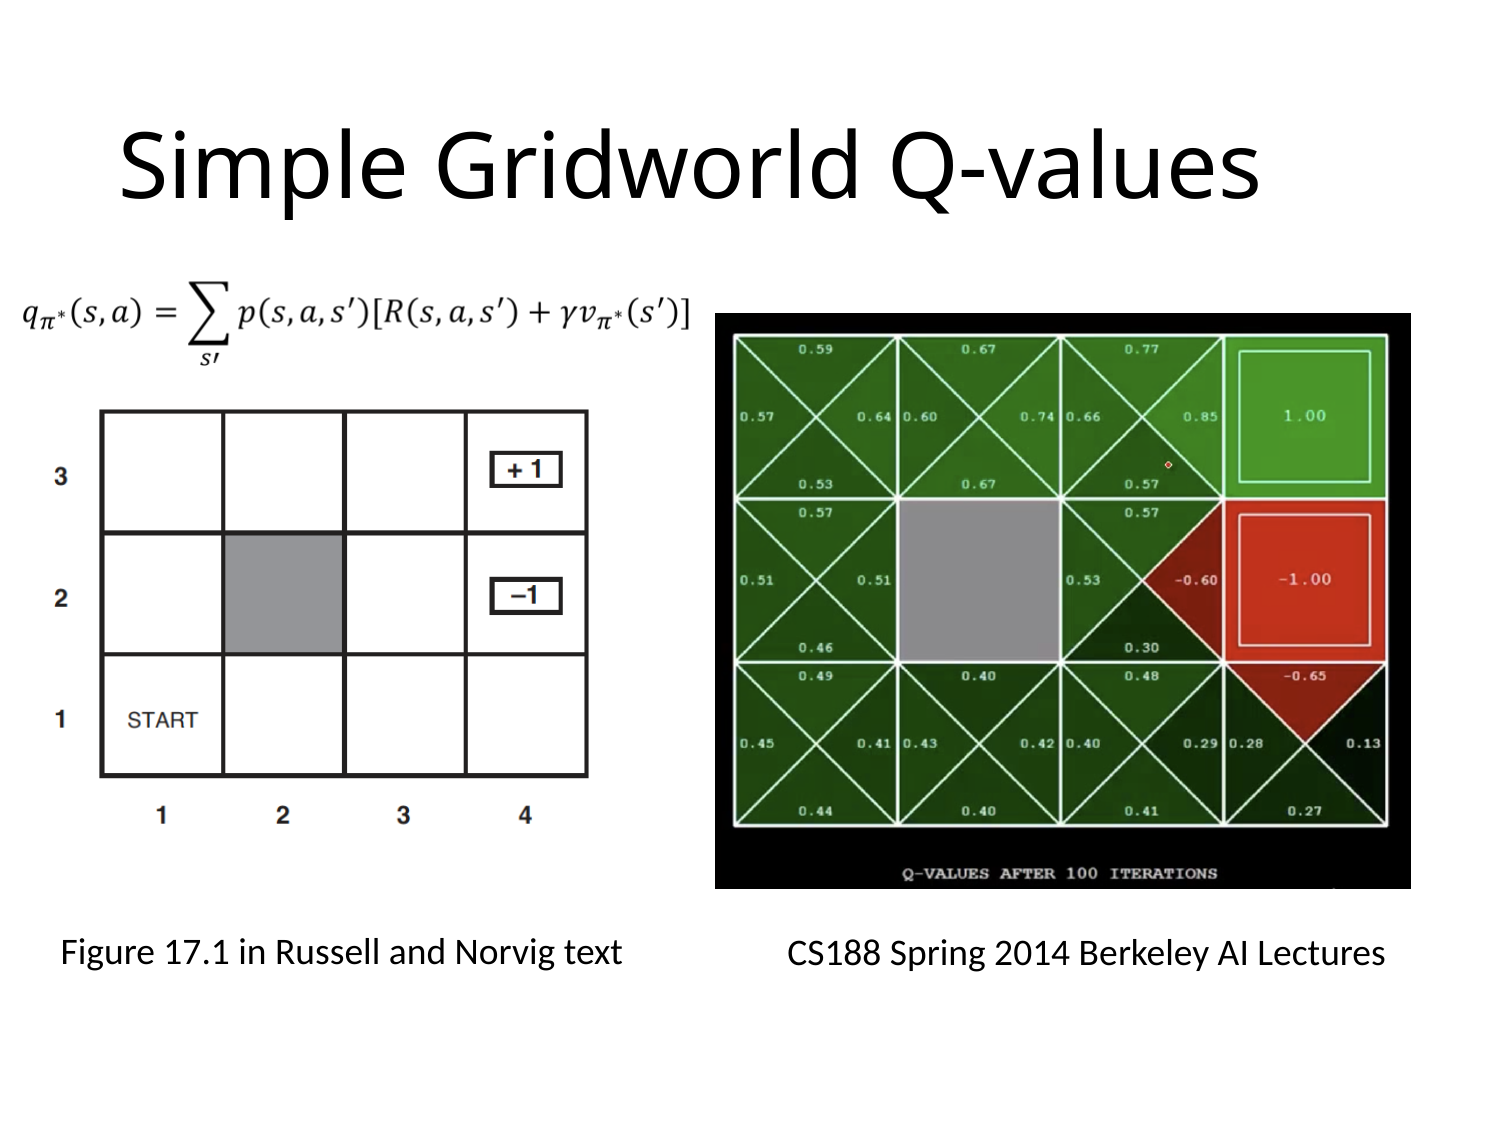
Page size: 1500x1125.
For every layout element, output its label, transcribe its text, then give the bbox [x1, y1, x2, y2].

picture [22, 394, 600, 839]
picture [715, 313, 1411, 889]
text_box [0, 241, 733, 374]
text_box Figure 17.1 in Russell and Norvig text [45, 919, 641, 980]
text_box CS188 Spring 2014 Berkeley AI Lectures [772, 920, 1418, 981]
title Simple Gridworld Q-values [103, 59, 1397, 278]
